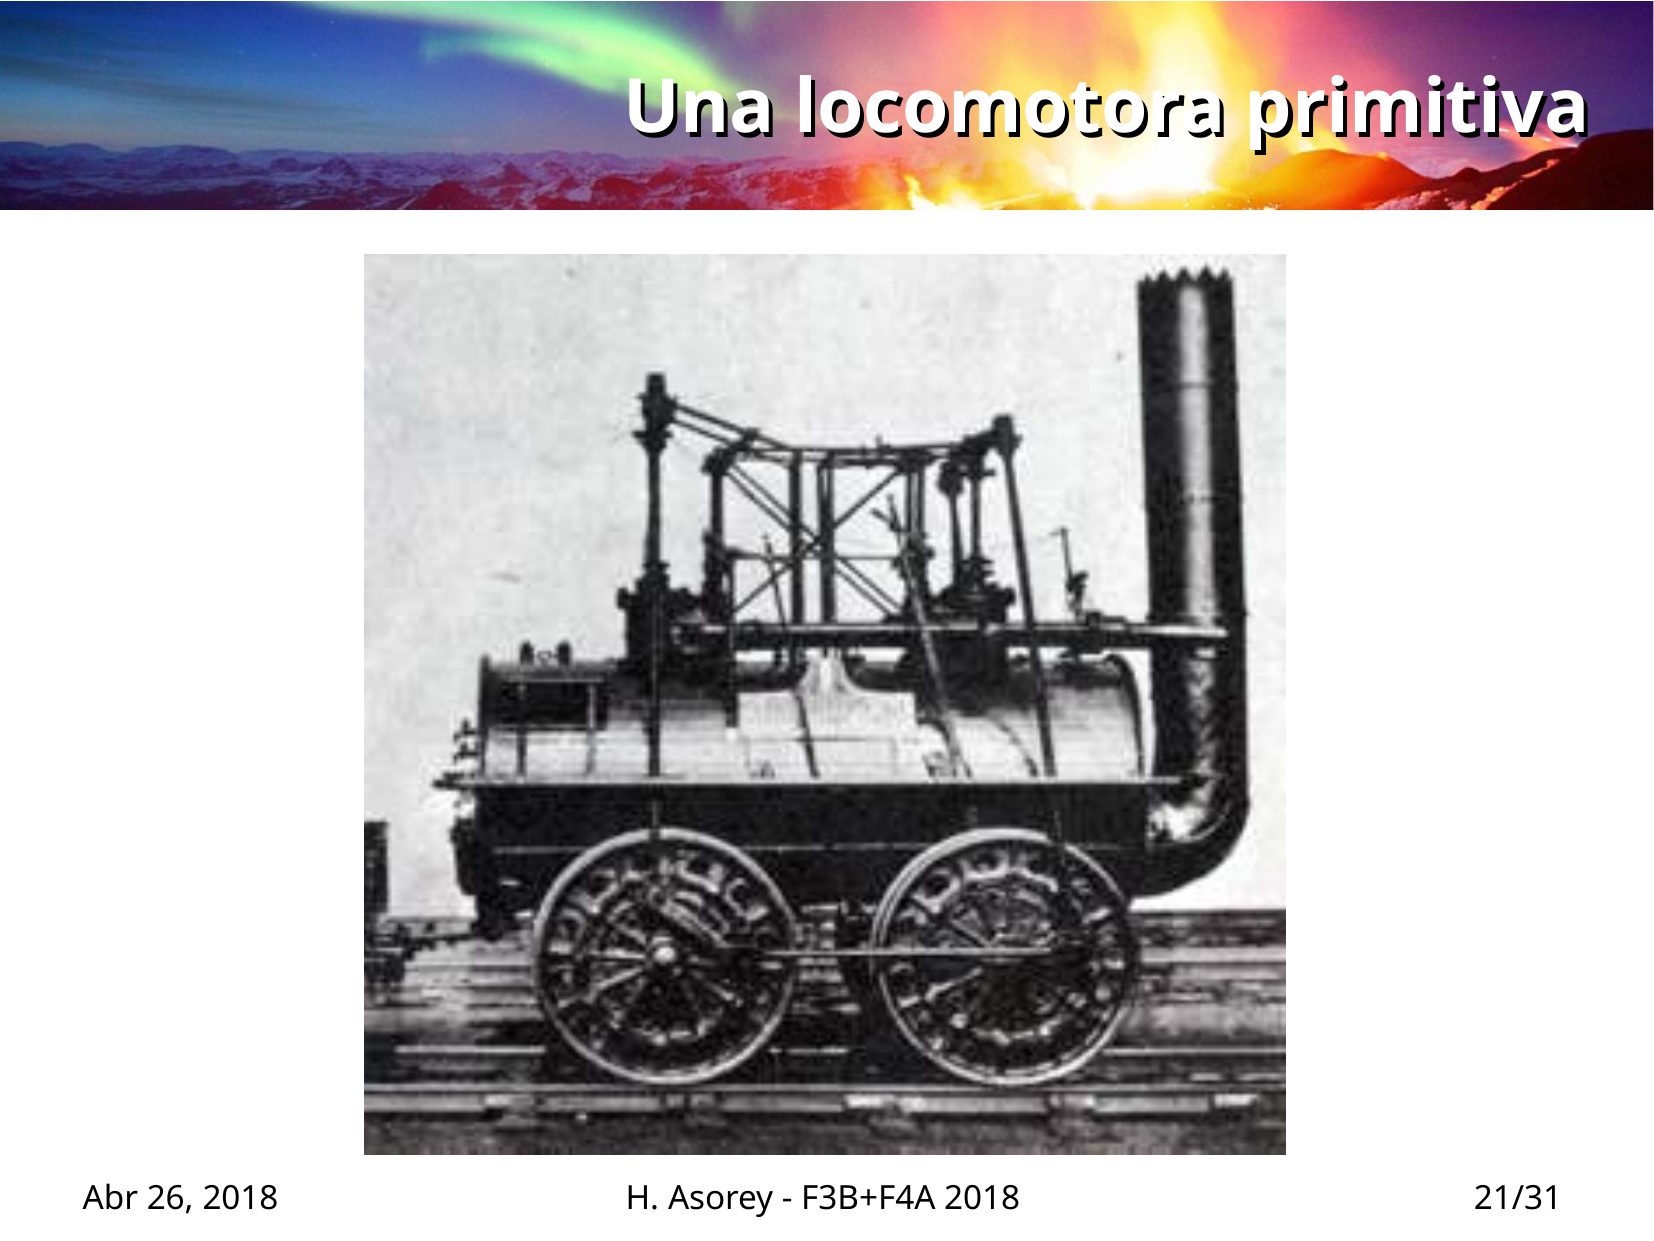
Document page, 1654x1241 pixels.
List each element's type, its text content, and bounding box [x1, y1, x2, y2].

title Una locomotora primitiva [45, 15, 1606, 191]
picture [364, 254, 1286, 1156]
picture [0, 1, 1654, 210]
